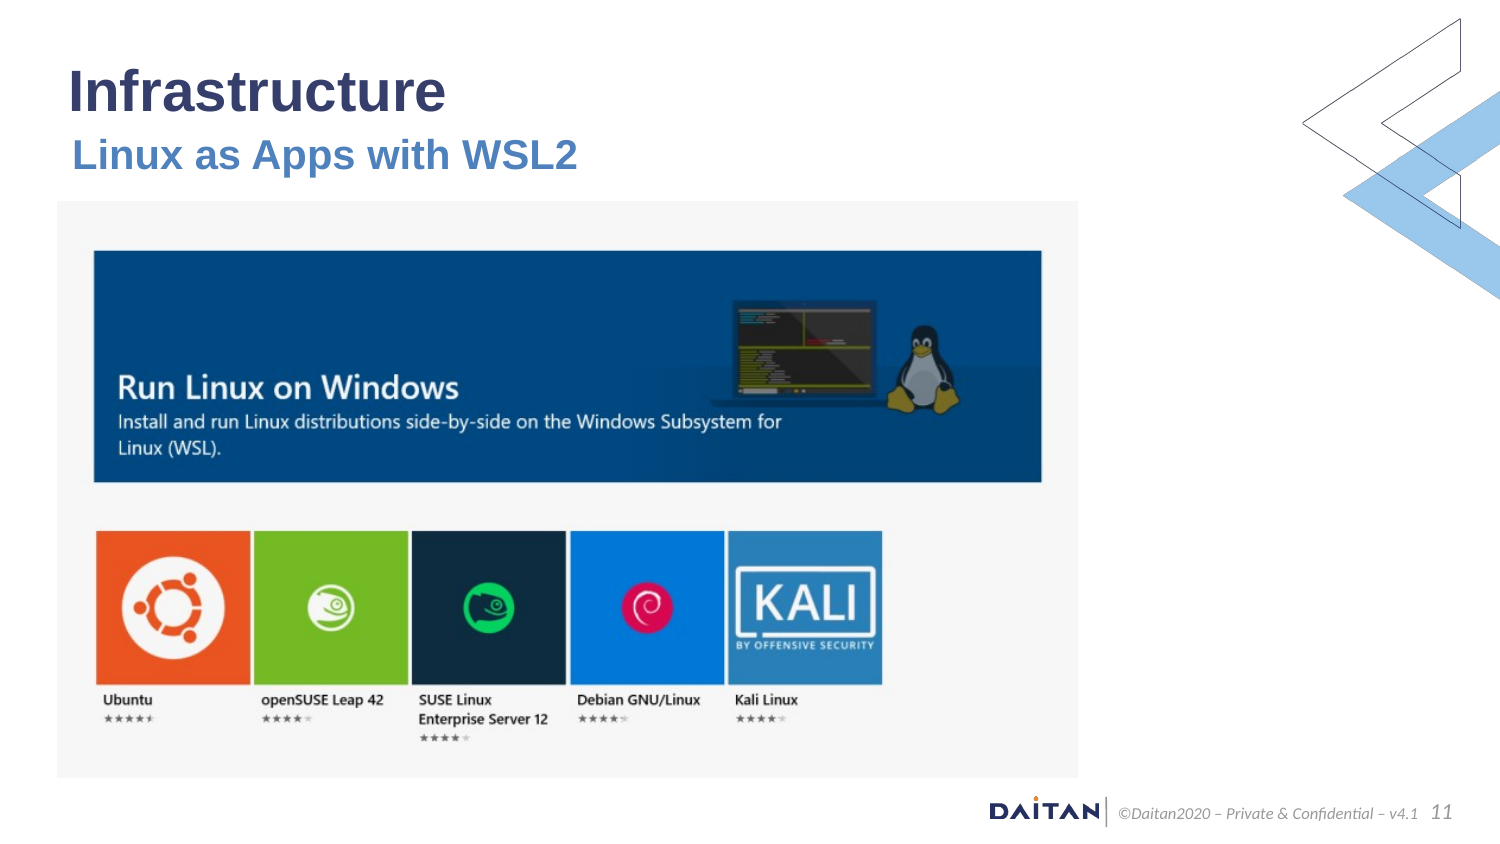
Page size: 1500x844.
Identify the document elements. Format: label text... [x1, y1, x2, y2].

picture [990, 796, 1099, 819]
picture [1303, 20, 1500, 300]
picture [57, 201, 1078, 778]
subtitle Linux as Apps with WSL2 [57, 126, 1289, 172]
title Infrastructure [57, 50, 1289, 126]
